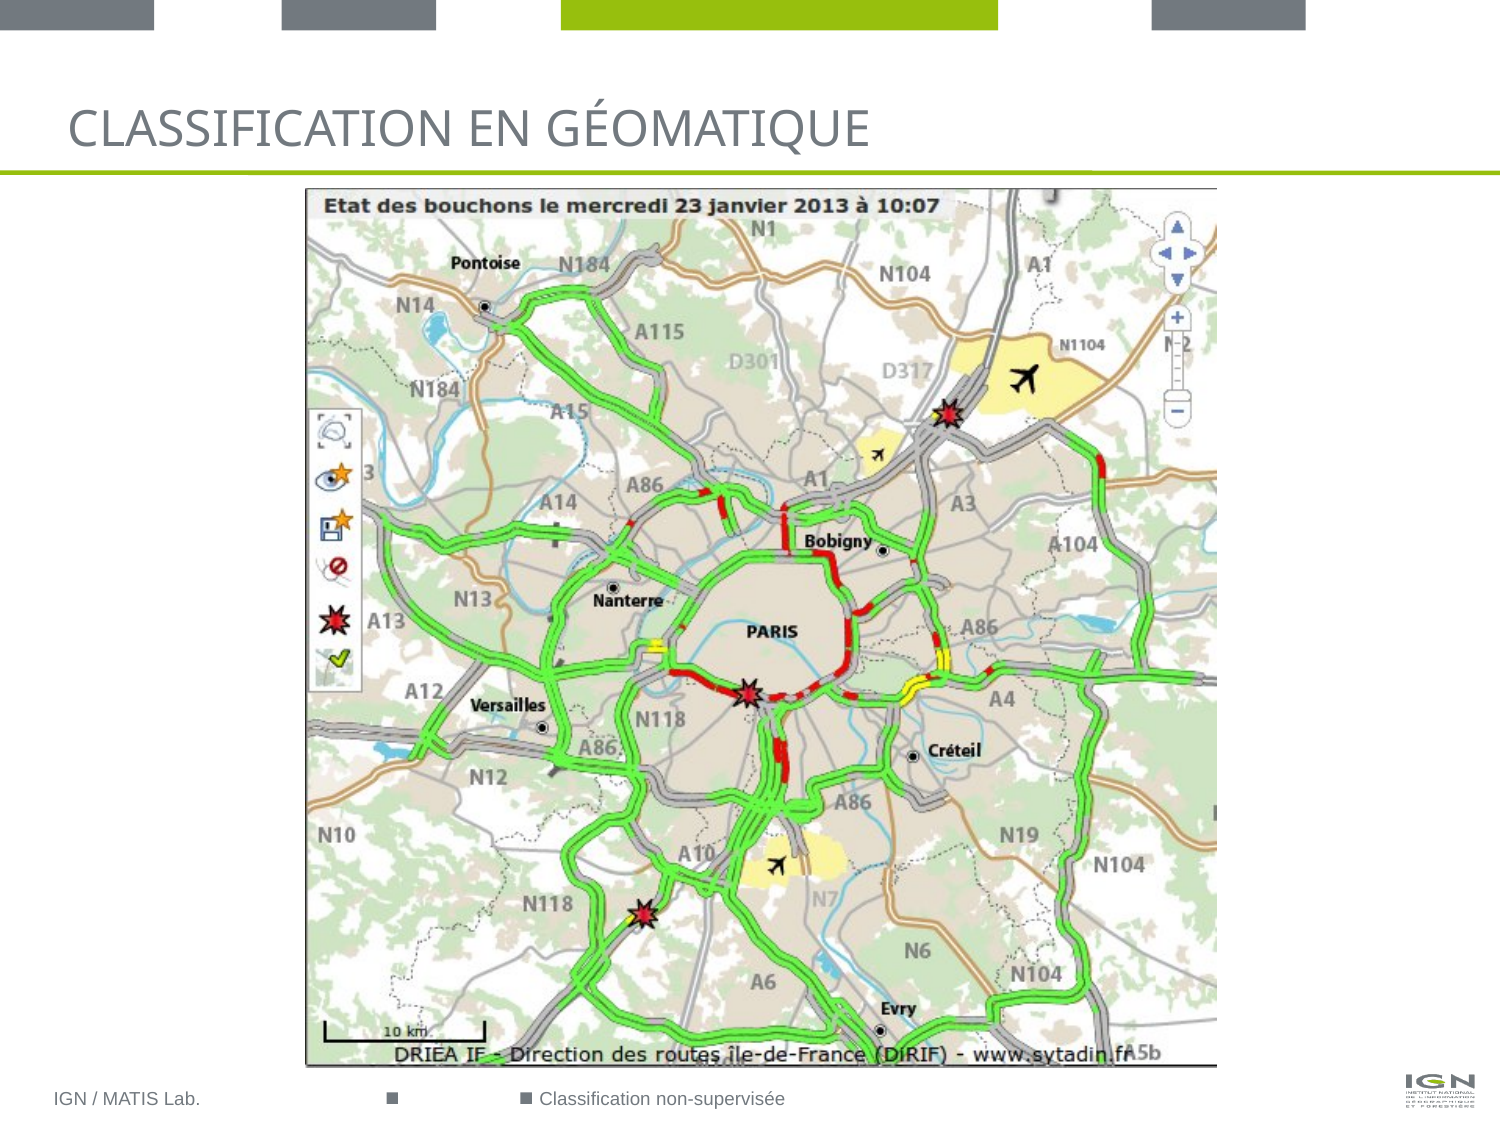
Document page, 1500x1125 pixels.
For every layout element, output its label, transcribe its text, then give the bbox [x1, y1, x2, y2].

text_box CLASSIFICATION EN GÉOMATIQUE [53, 80, 1425, 173]
text_box IGN / MATIS Lab. [39, 1067, 360, 1125]
picture [305, 188, 1217, 1068]
text_box Classification non-supervisée [524, 1067, 875, 1125]
picture [1404, 1074, 1475, 1108]
